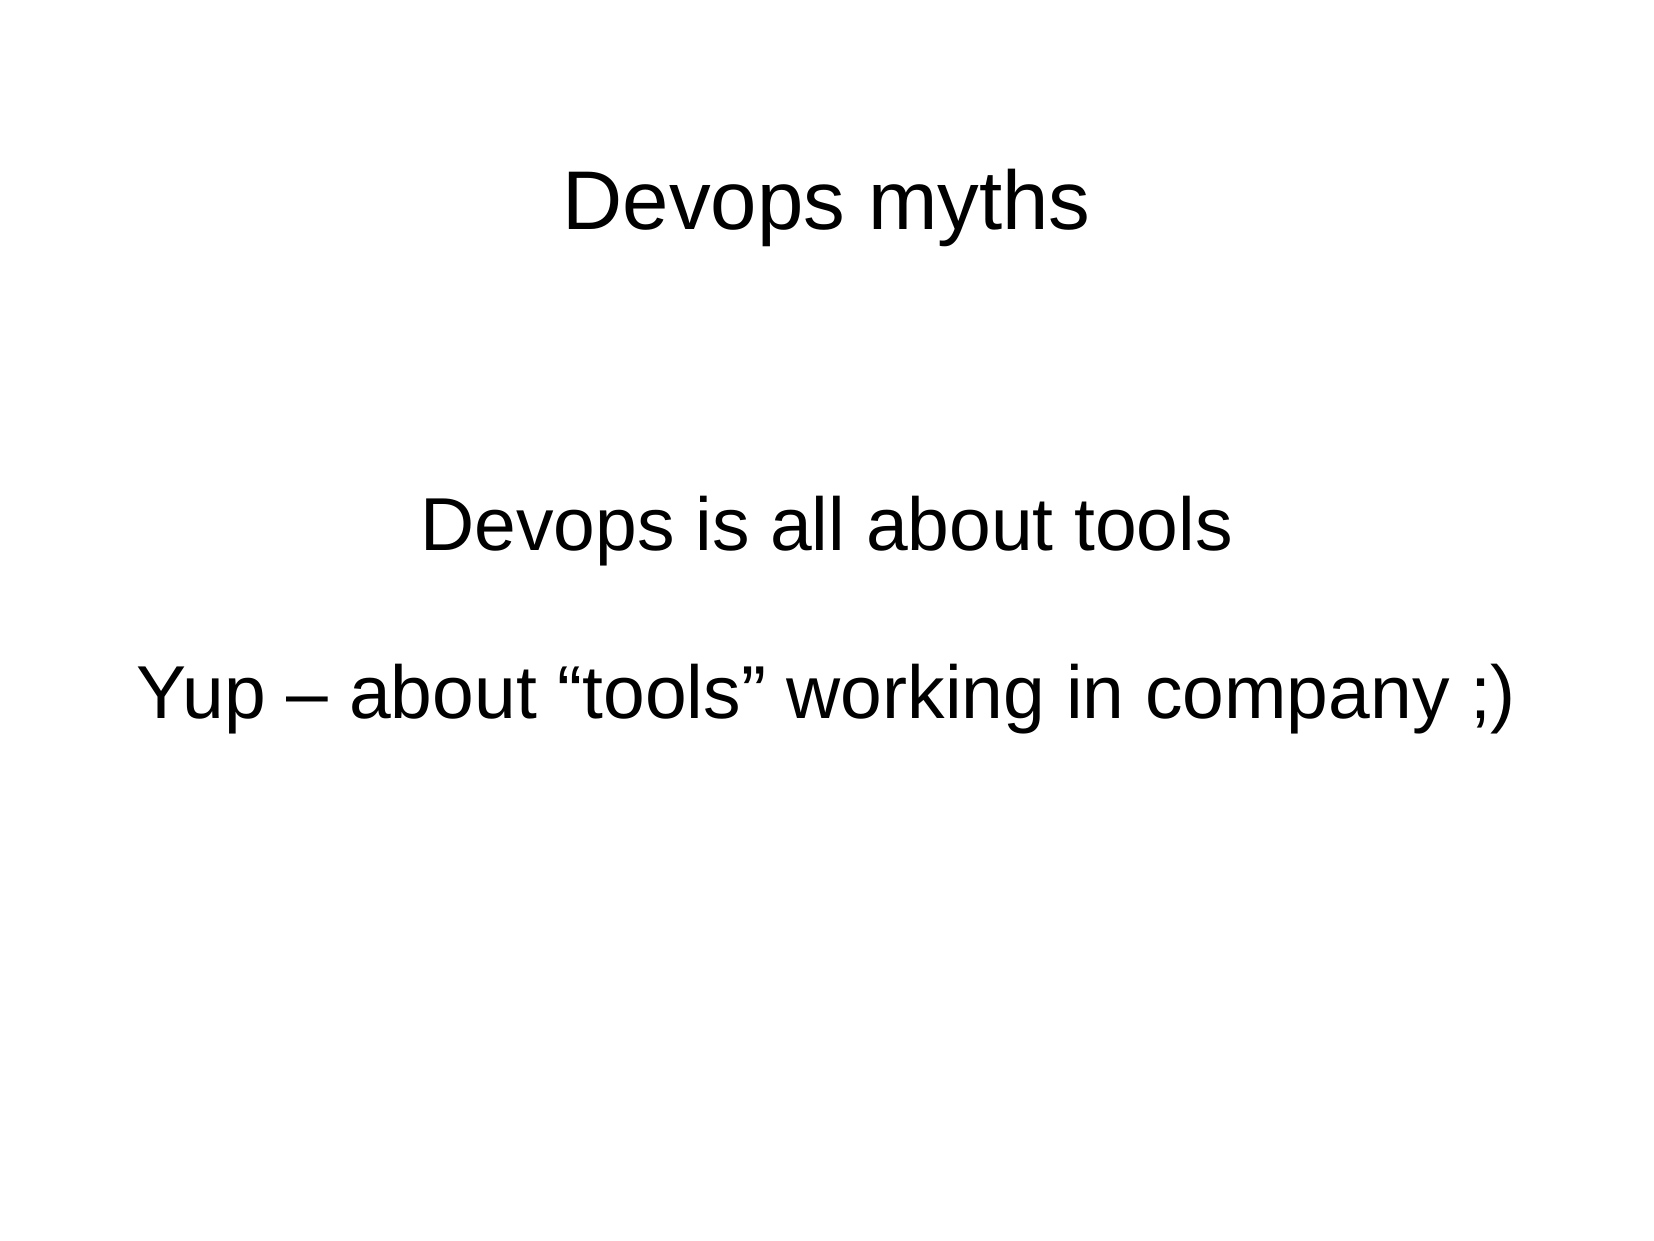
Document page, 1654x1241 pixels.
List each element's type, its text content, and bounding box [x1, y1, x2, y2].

text_box Devops myths [548, 147, 1106, 256]
text_box Devops is all about tools Yup – about “tools” working in company ;) [121, 475, 1532, 743]
